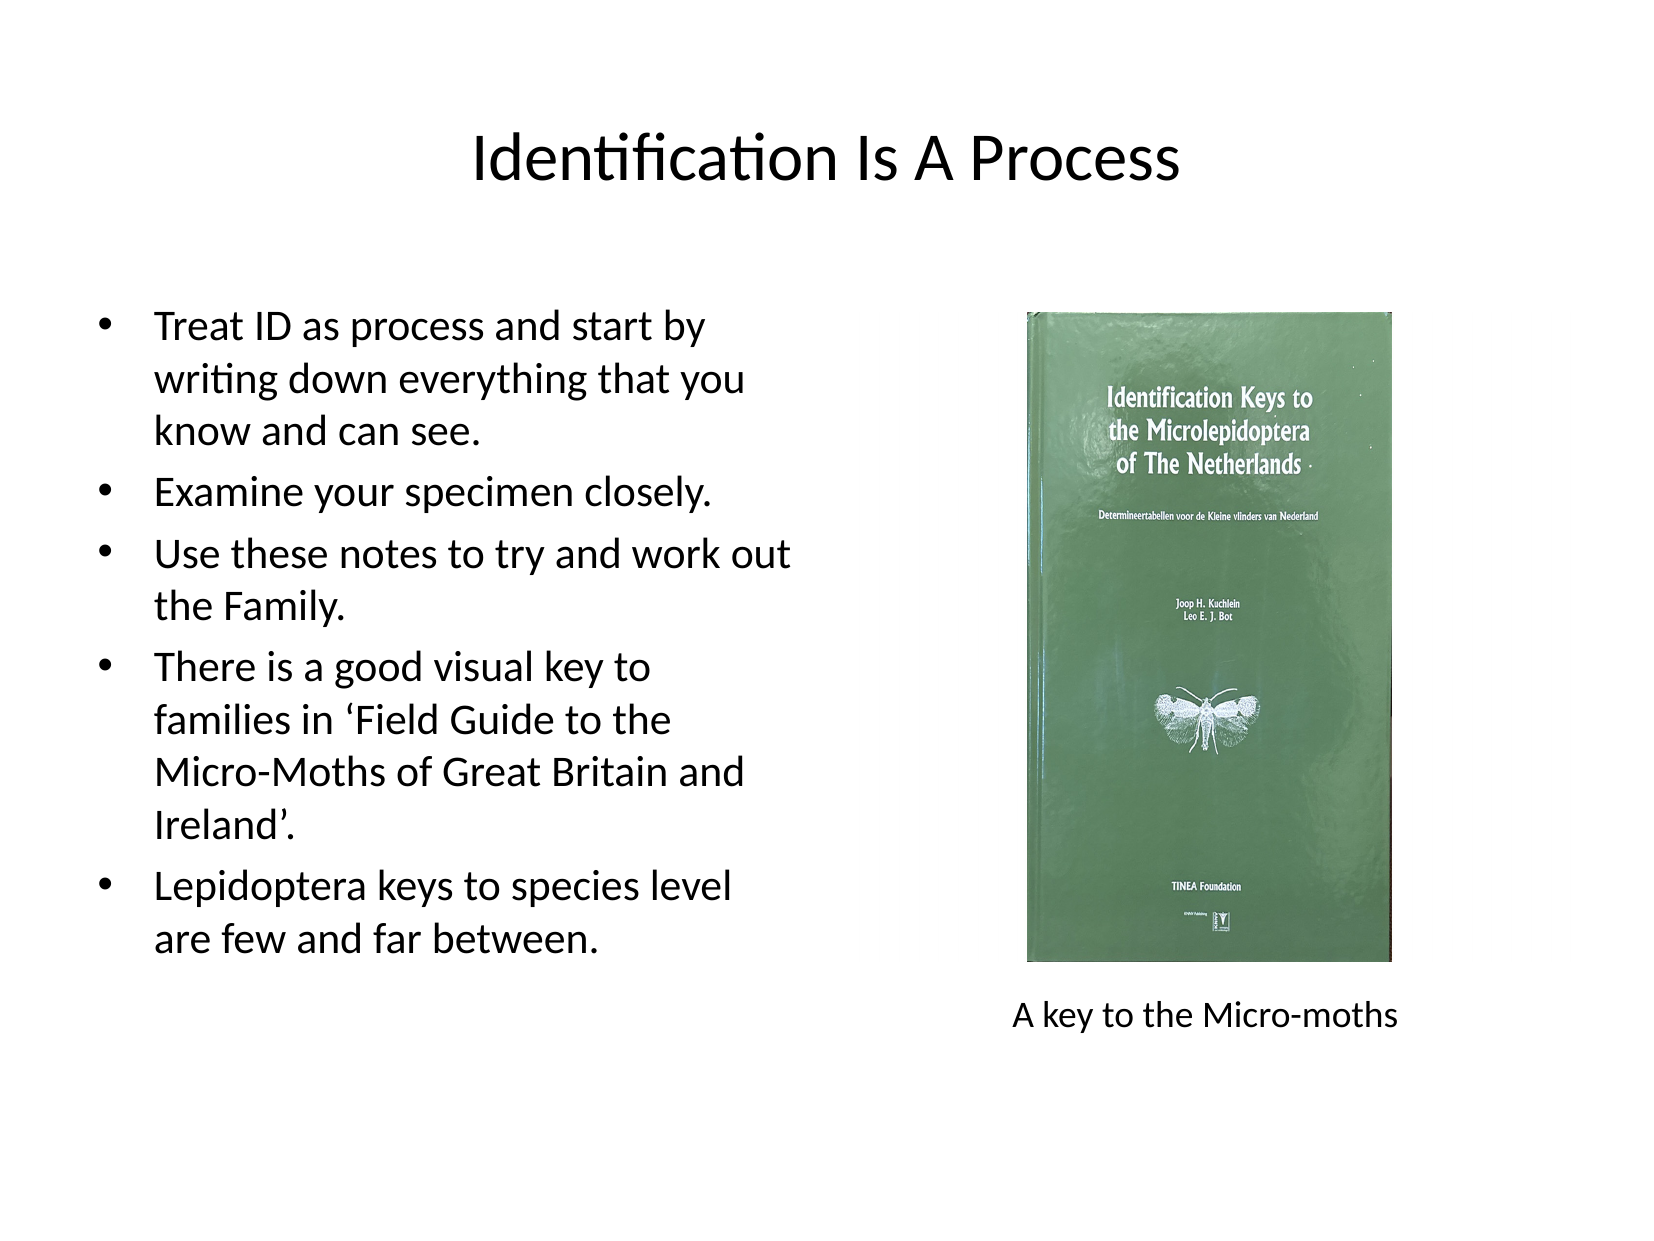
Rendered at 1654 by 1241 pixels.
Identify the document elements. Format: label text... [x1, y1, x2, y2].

text_box A key to the Micro-moths [840, 982, 1571, 1106]
picture [840, 312, 1571, 962]
list Treat ID as process and start by writing down everything that you know and can see. Examine your specimen closely. Use these notes to try and work out the Family. There is a good visual key to families in ‘Field Guide to the Micro-Moths of Great Britain and Ireland’. Lepidoptera keys to species level are few and far between. [82, 289, 813, 1108]
title Identification Is A Process [82, 49, 1571, 257]
